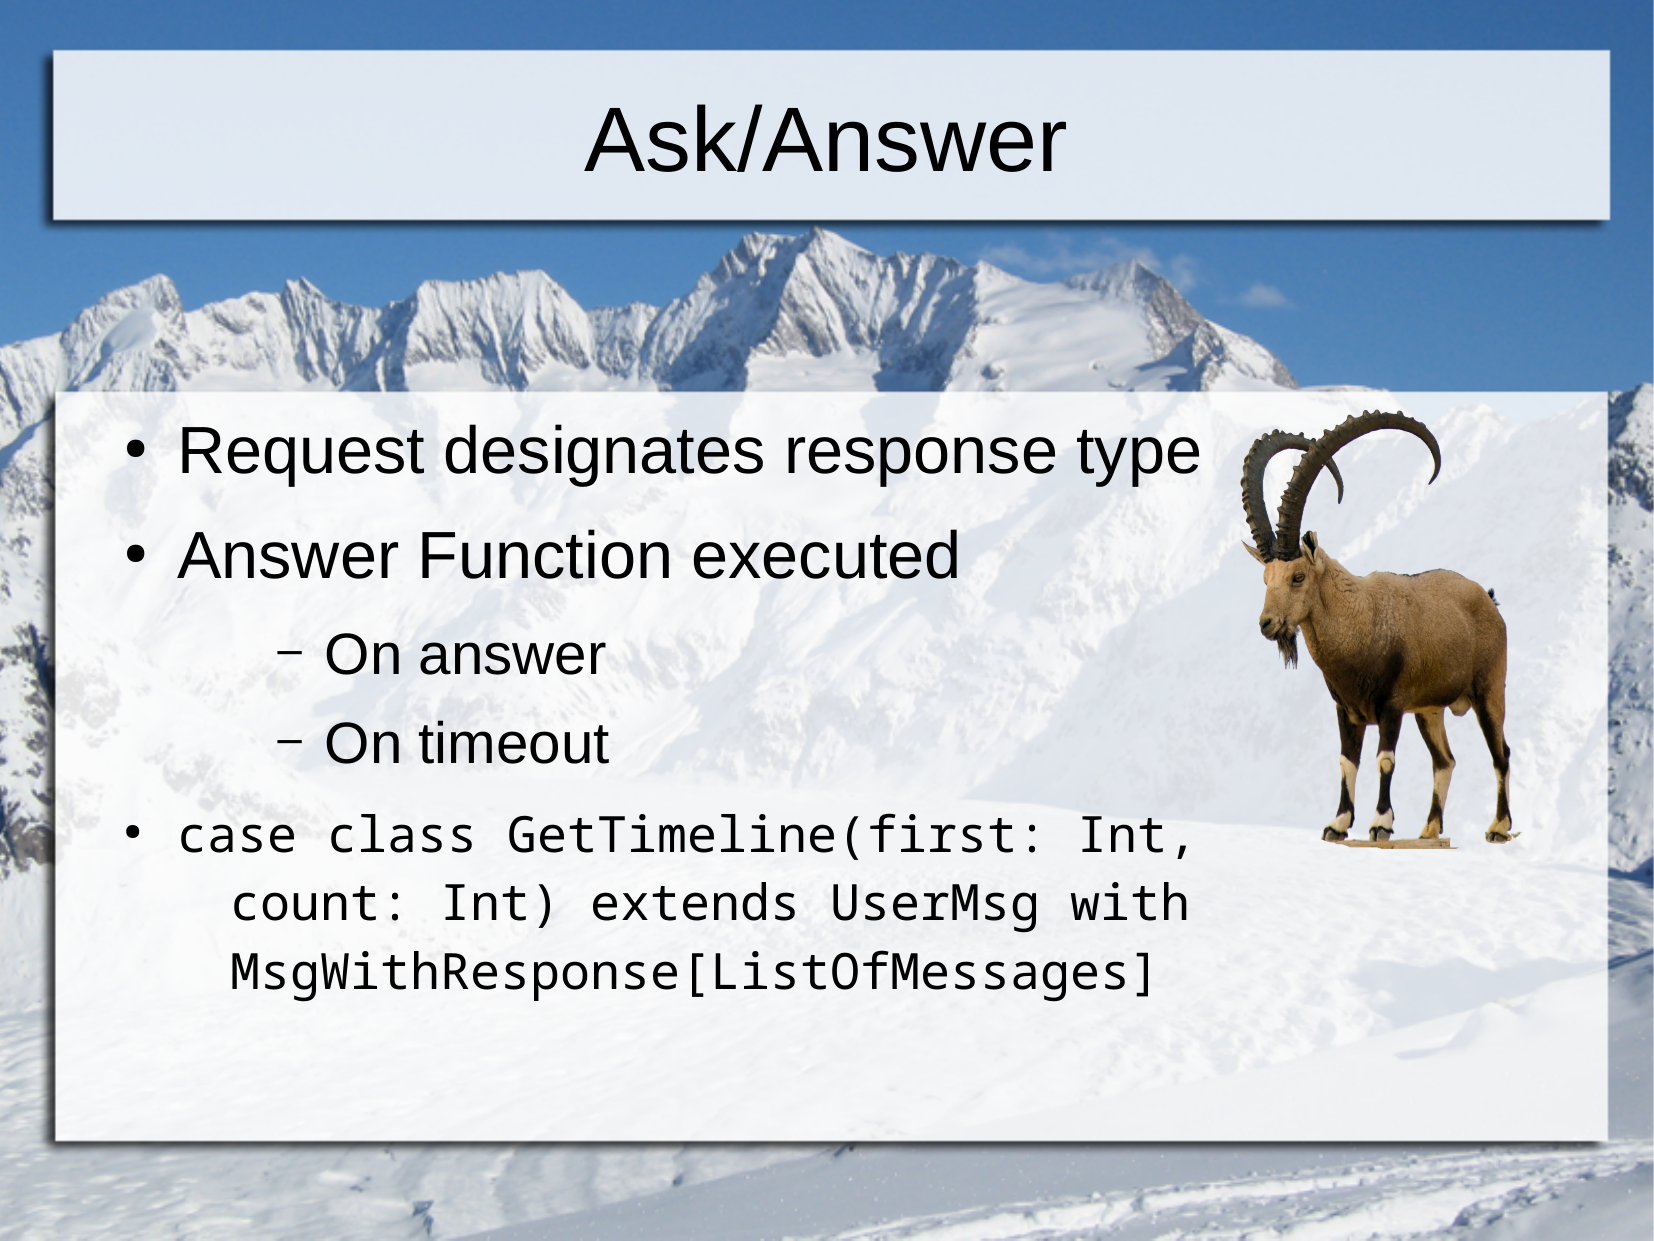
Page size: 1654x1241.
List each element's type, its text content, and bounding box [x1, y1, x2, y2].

list Request designates response type Answer Function executed On answer On timeout case class GetTimeline(first: Int, count: Int) extends UserMsg with MsgWithResponse[ListOfMessages] [88, 413, 1571, 1218]
title Ask/Answer [59, 61, 1595, 219]
picture [0, 0, 1654, 1241]
